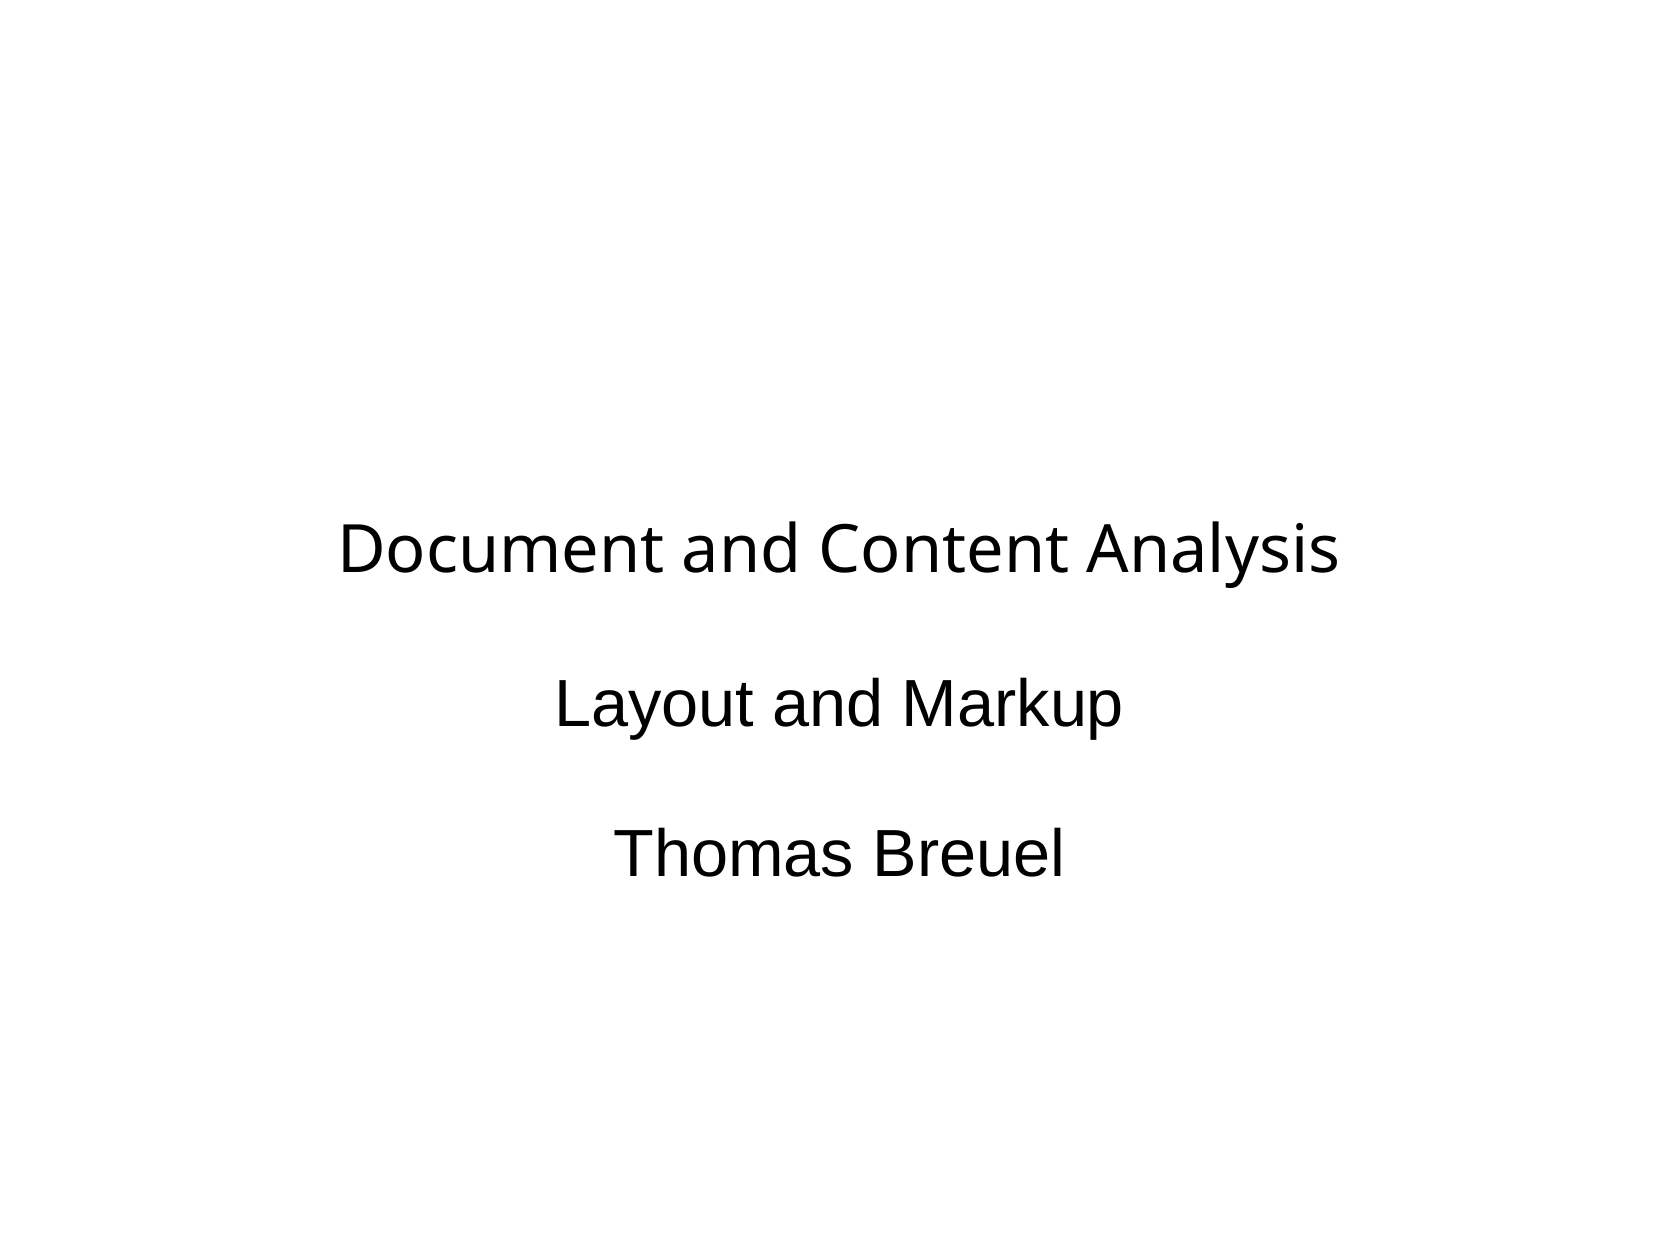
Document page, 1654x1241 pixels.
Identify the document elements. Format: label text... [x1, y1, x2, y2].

subtitle Document and Content Analysis Layout and Markup Thomas Breuel [25, 226, 1654, 1166]
